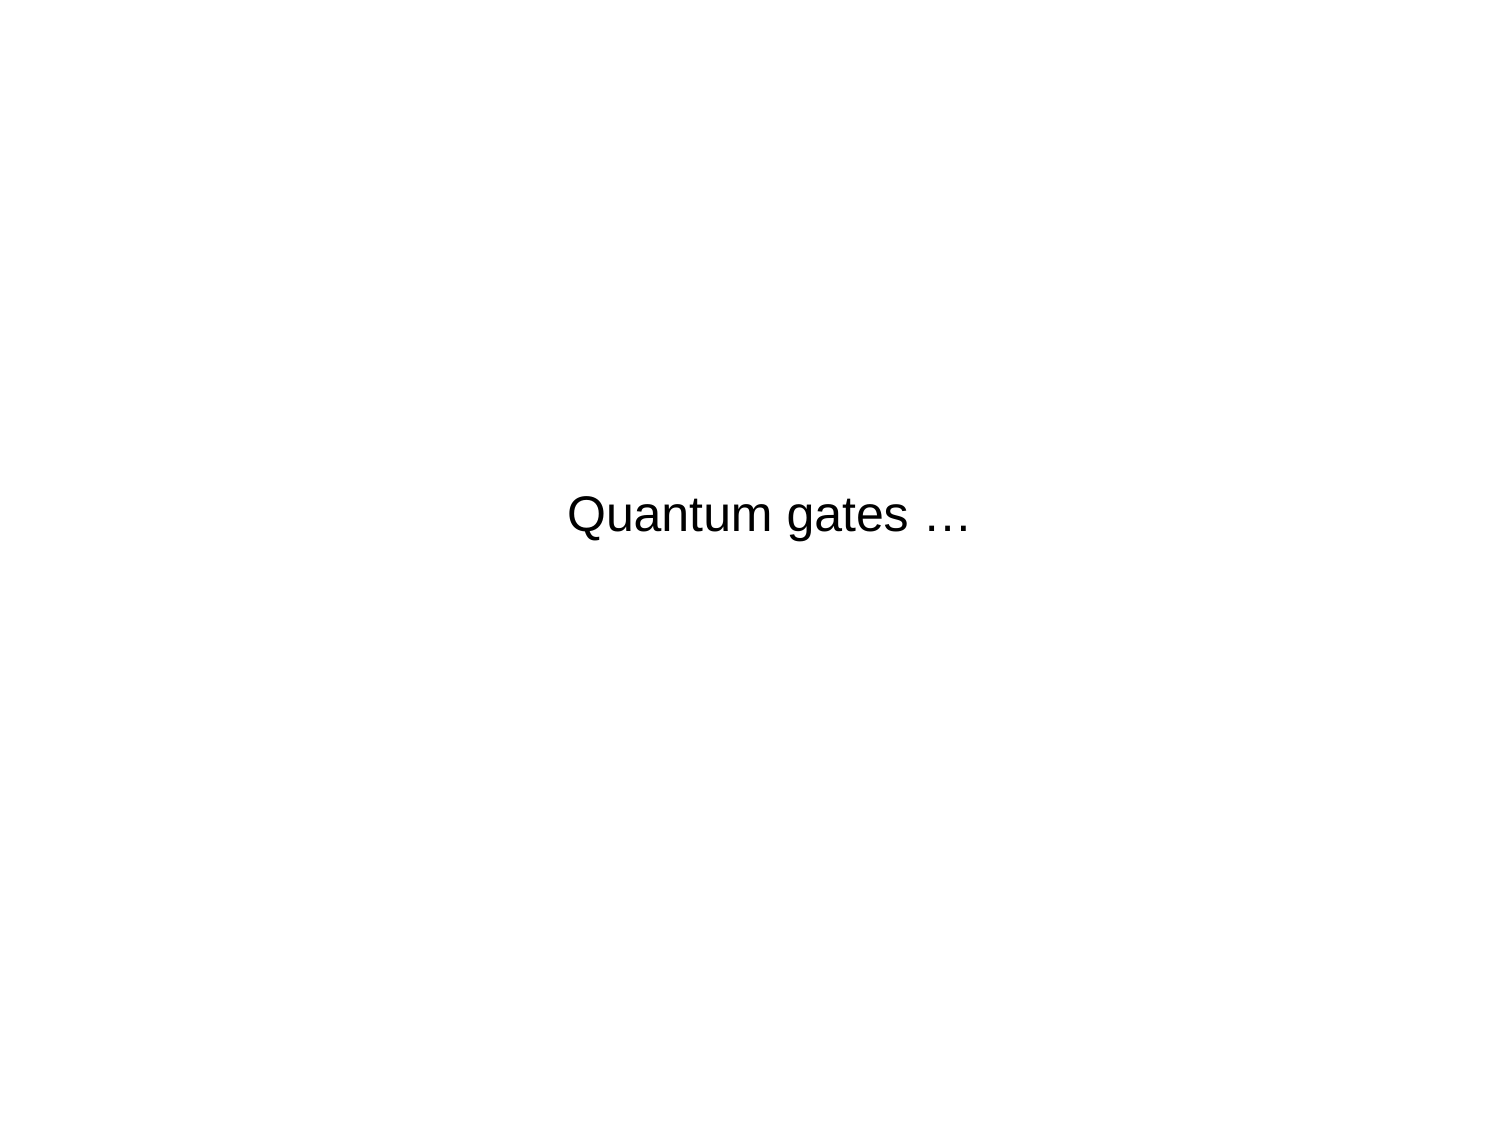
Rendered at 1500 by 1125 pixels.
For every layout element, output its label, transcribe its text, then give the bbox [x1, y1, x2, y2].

text_box Quantum gates … [552, 474, 988, 550]
